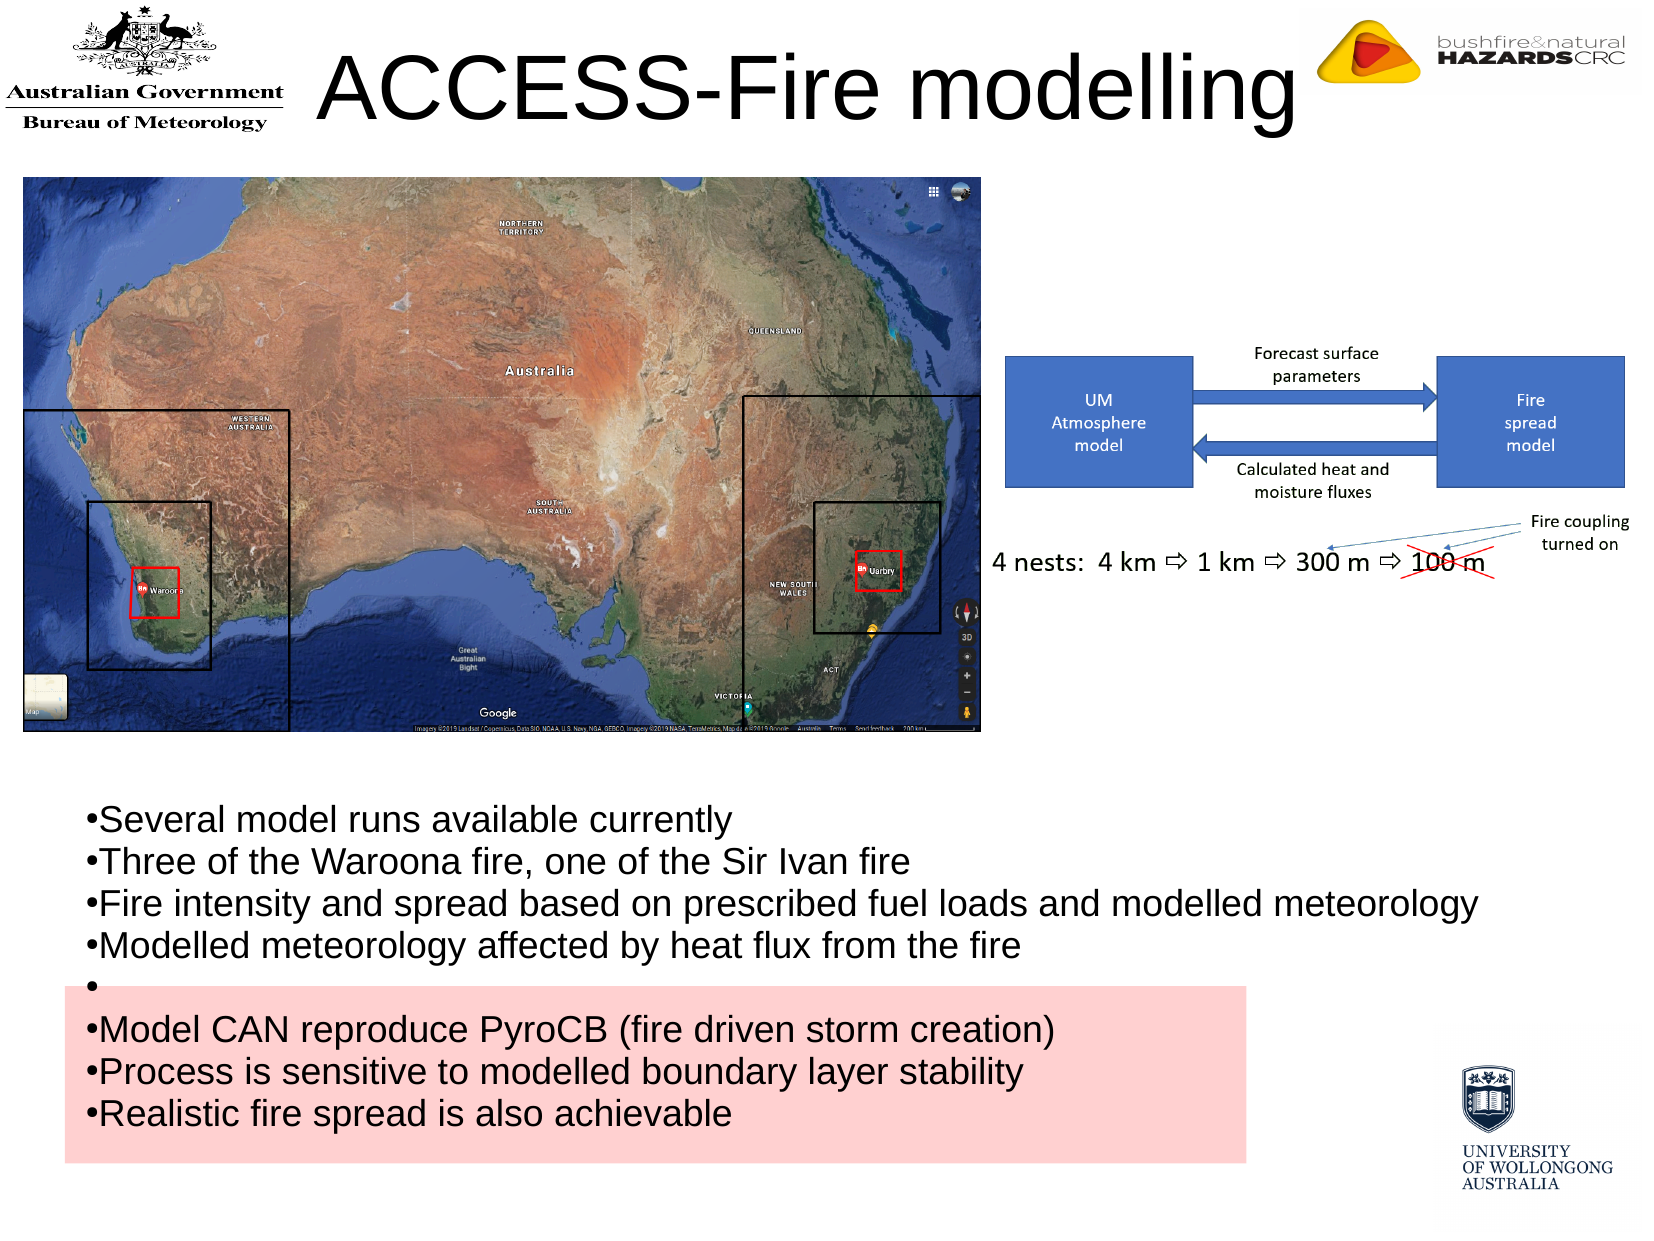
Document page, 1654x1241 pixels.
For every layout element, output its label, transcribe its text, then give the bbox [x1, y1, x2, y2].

text_box [64, 986, 1247, 1164]
picture [5, 5, 284, 132]
picture [23, 177, 1652, 732]
picture [1329, 8, 1642, 95]
title ACCESS-Fire modelling [289, 0, 1329, 166]
picture [1433, 1023, 1642, 1232]
text_box Several model runs available currently Three of the Waroona fire, one of the Sir Ivan fire Fire intensity and spread based on prescribed fuel loads and modelled meteorology Modelled meteorology affected by heat flux from the fire Model CAN reproduce PyroCB (fire driven storm creation) Process is sensitive to modelled boundary layer stability Realistic fire spread is also achievable [70, 791, 1509, 1155]
